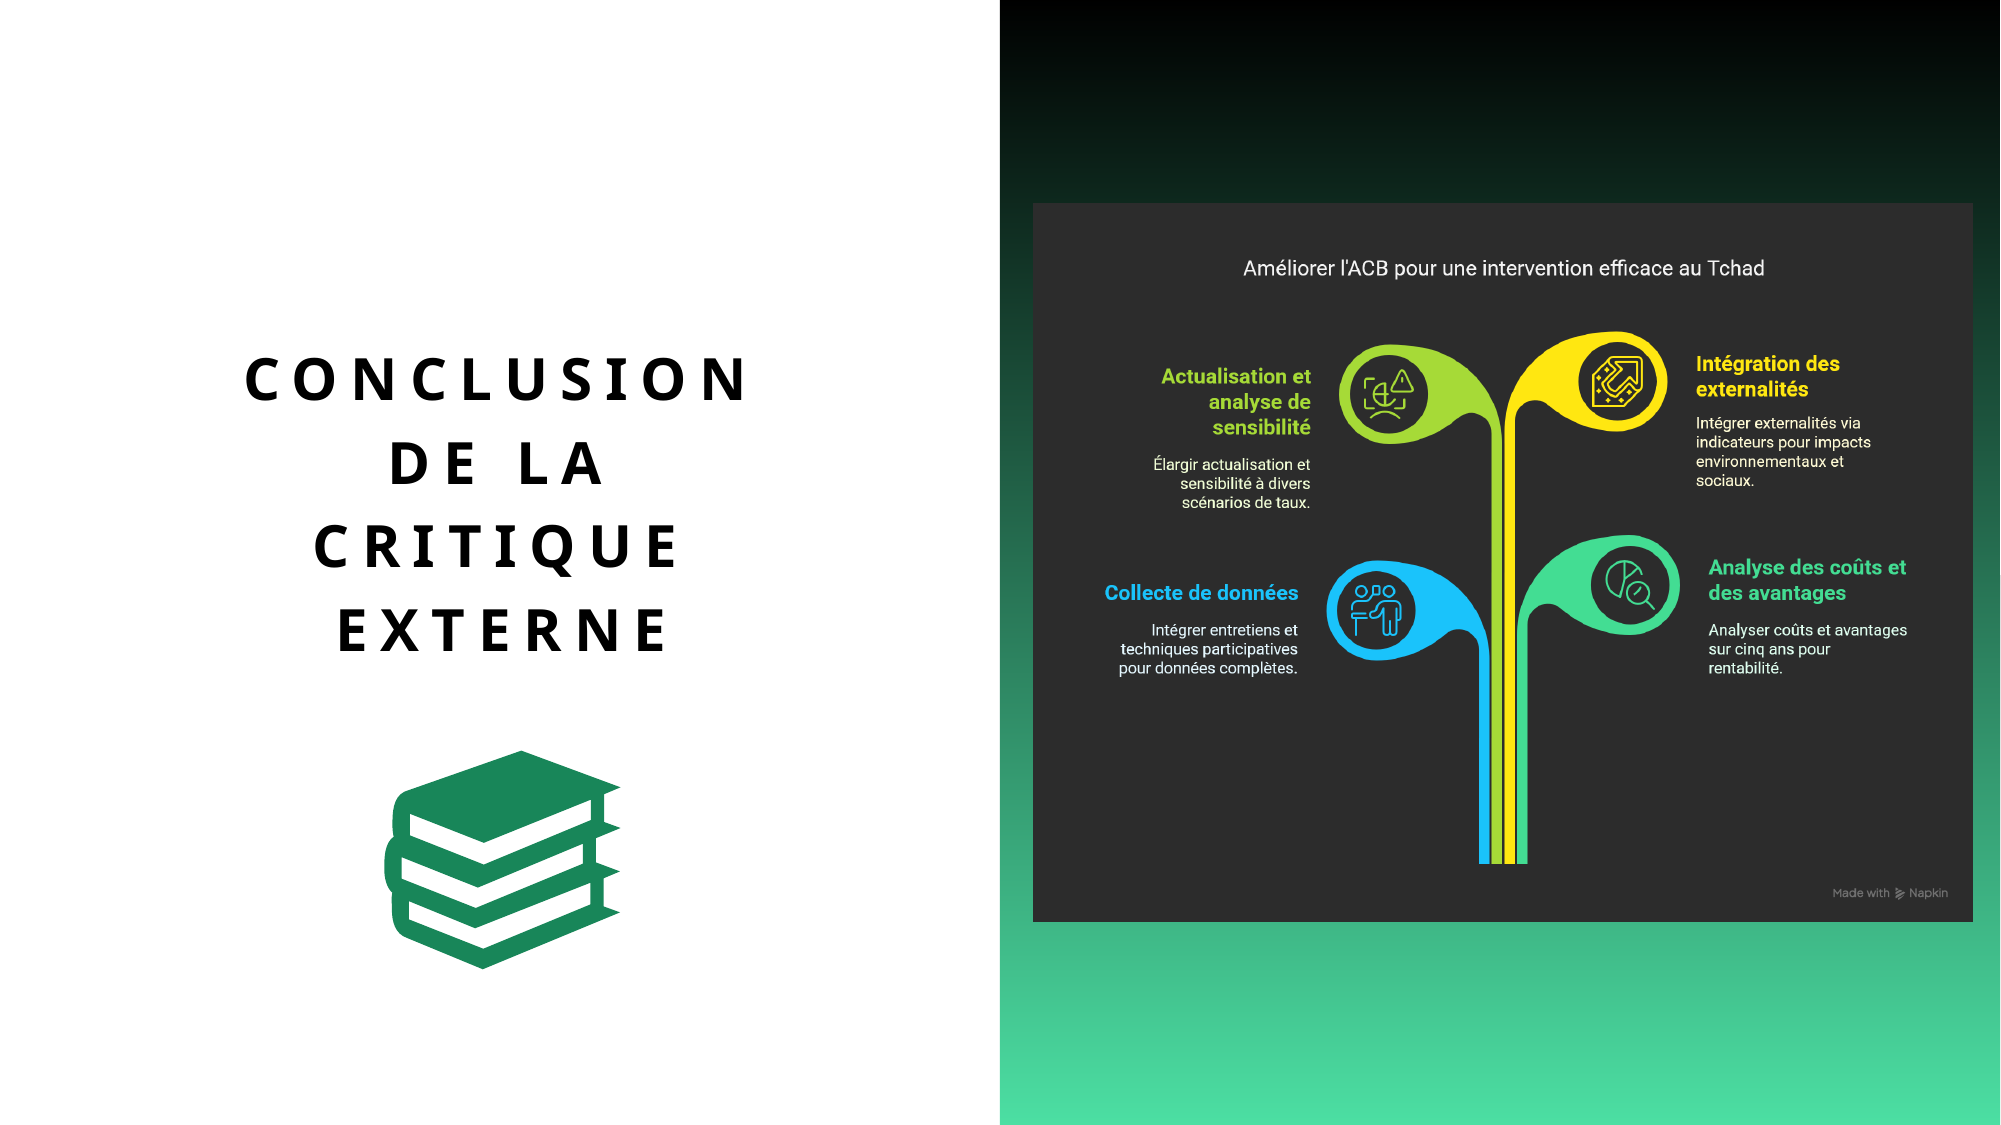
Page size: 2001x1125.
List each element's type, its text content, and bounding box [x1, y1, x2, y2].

text_box [0, 0, 2000, 1125]
title Conclusion de la critique externe [172, 288, 831, 704]
picture [1033, 203, 1973, 922]
picture [369, 728, 633, 992]
